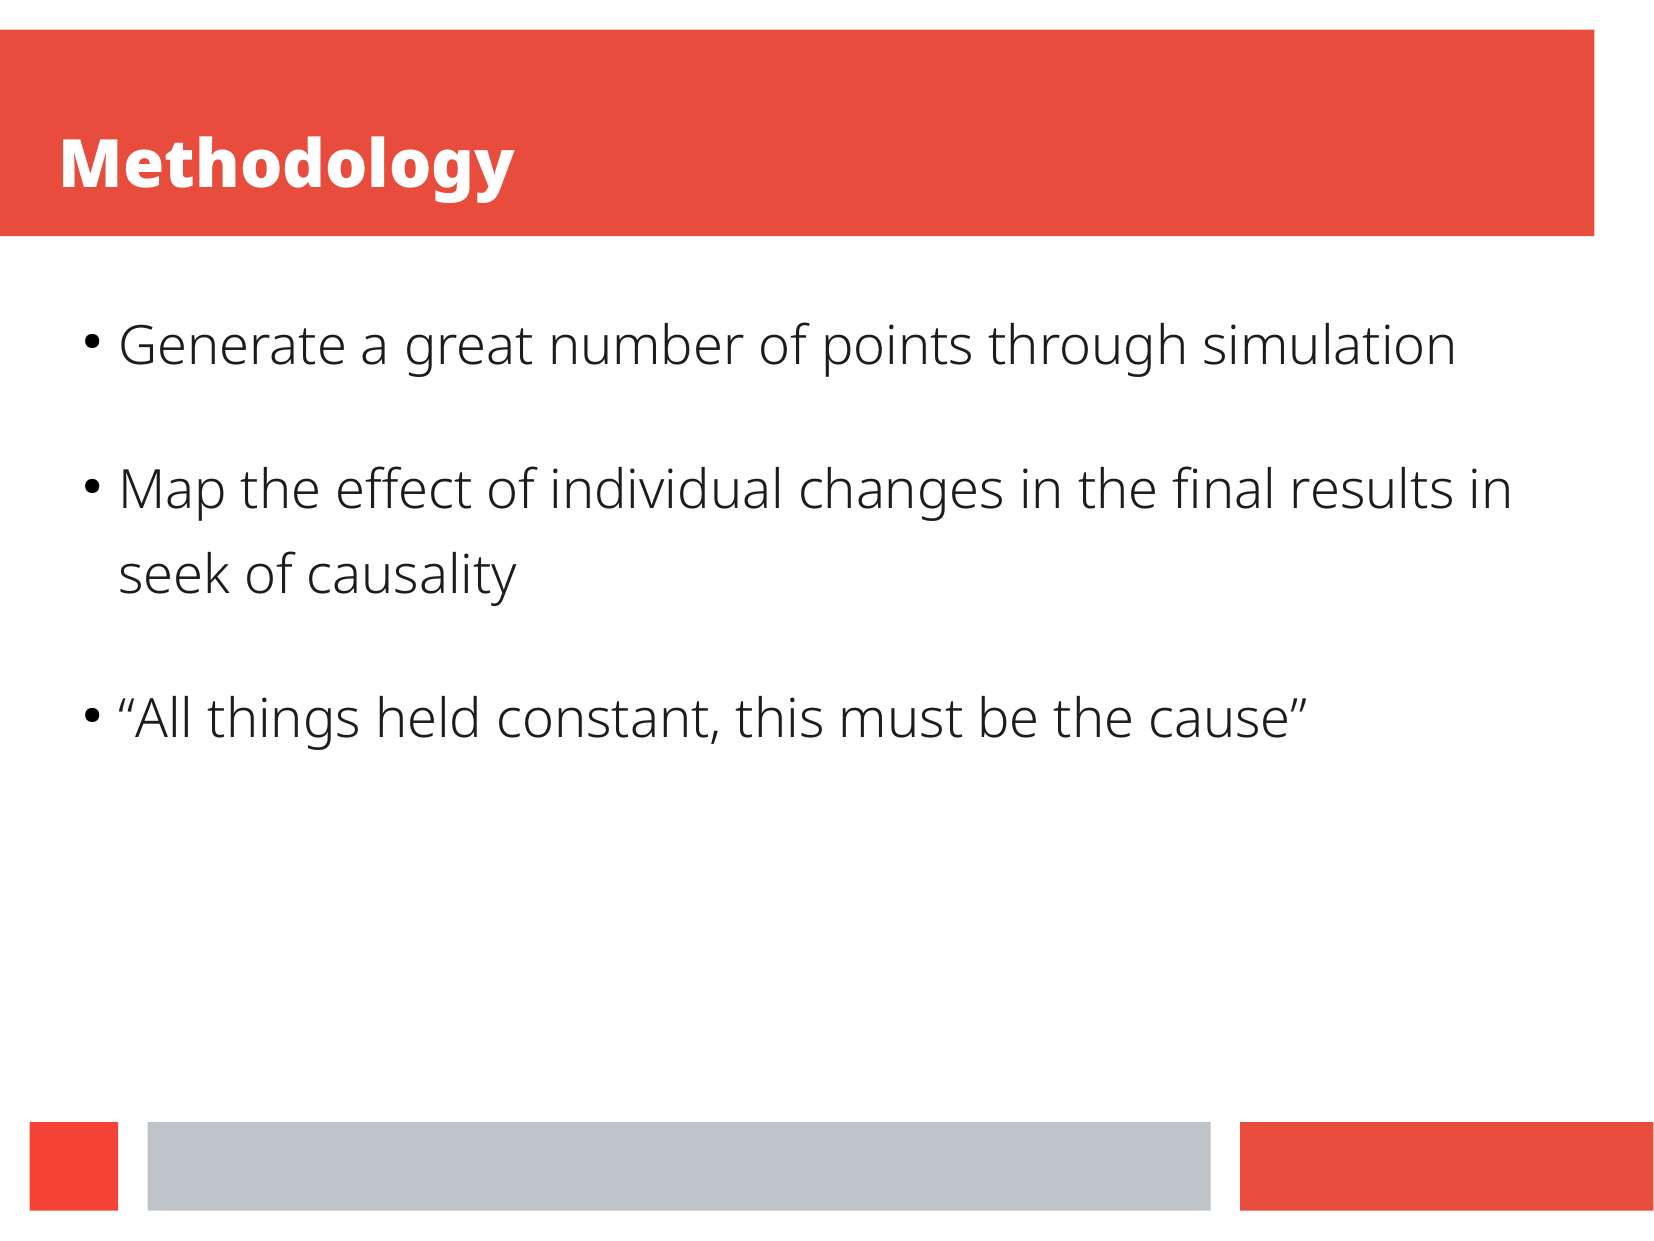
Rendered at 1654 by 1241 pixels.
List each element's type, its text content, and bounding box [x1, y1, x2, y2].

list Generate a great number of points through simulation Map the effect of individual changes in the final results in seek of causality “All things held constant, this must be the cause” [82, 295, 1571, 1015]
title Methodology [59, 59, 1595, 207]
